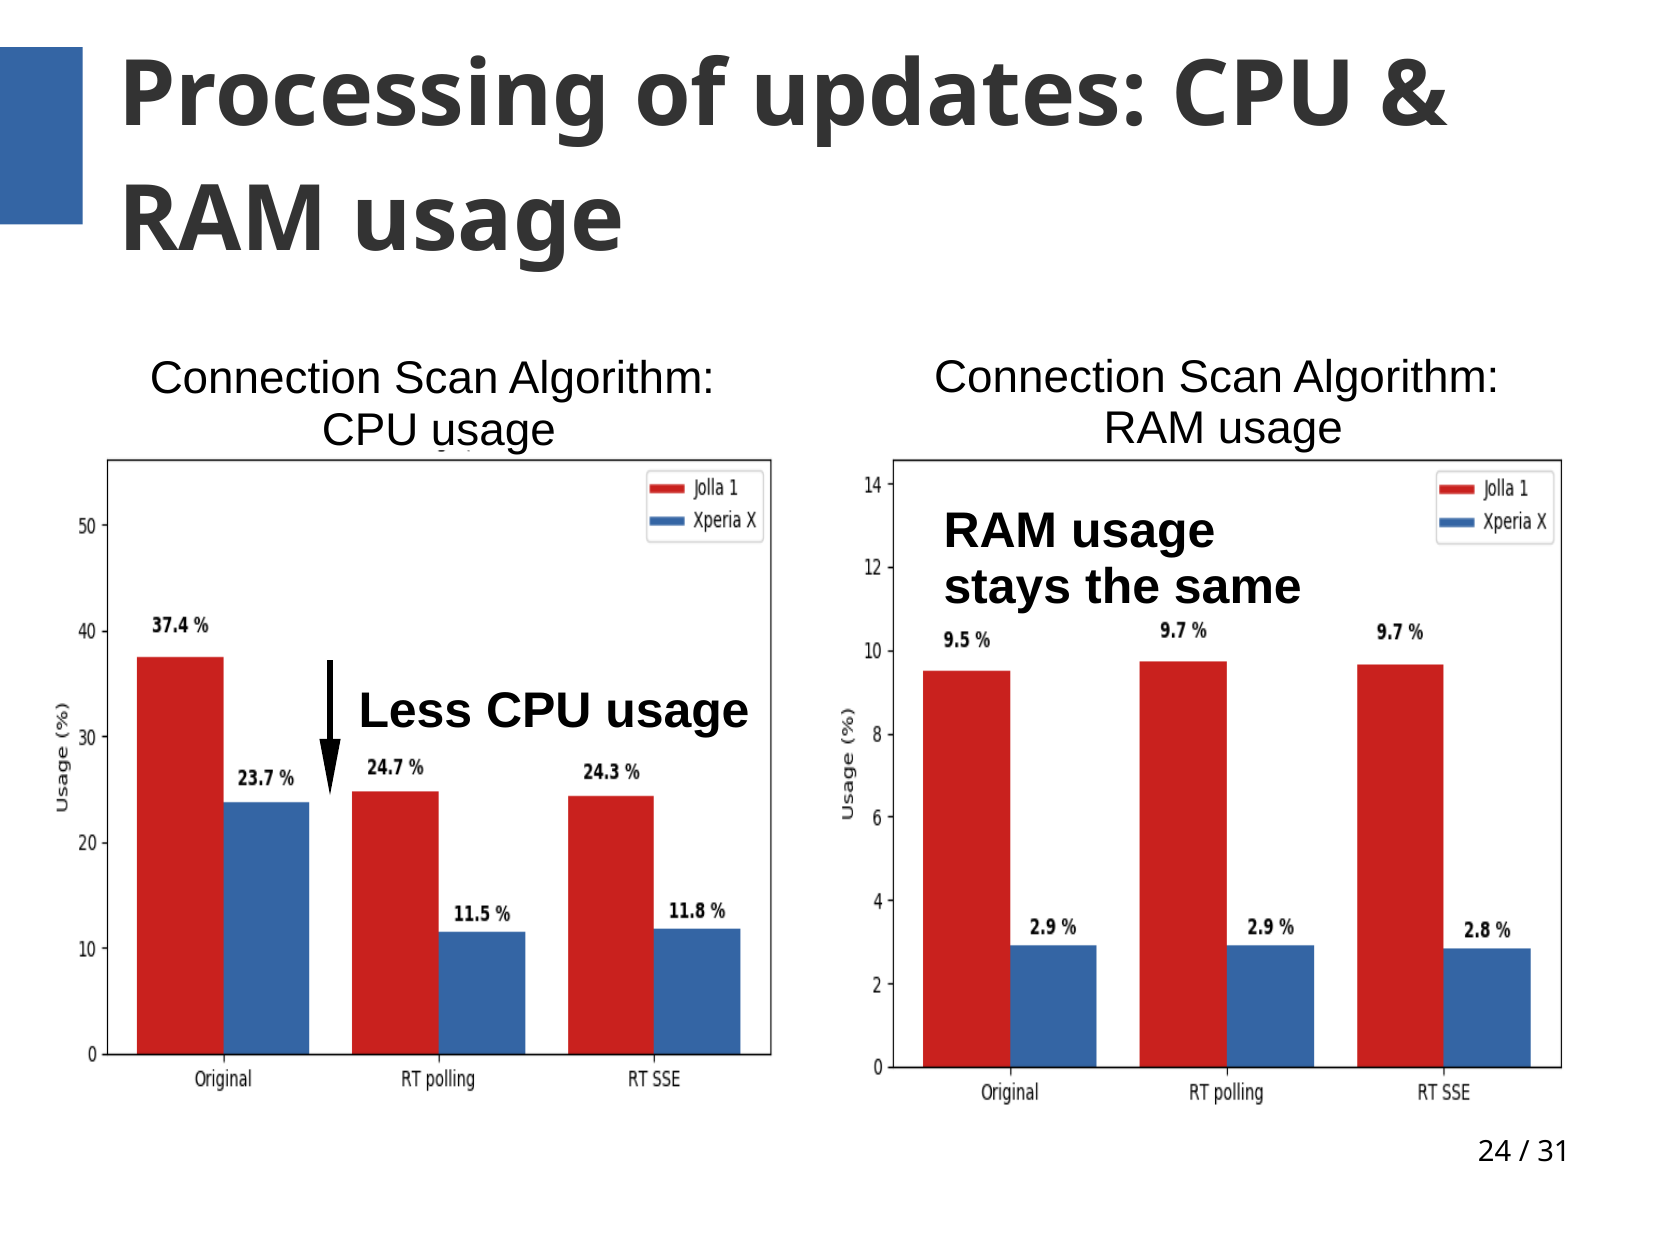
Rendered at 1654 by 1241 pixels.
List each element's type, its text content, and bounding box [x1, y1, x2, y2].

picture [0, 450, 1576, 1119]
title Processing of updates: CPU & RAM usage [118, 45, 1571, 260]
text_box Connection Scan Algorithm: RAM usage [919, 343, 1531, 451]
text_box RAM usage stays the same [928, 495, 1351, 610]
text_box Connection Scan Algorithm: CPU usage [135, 345, 746, 452]
text_box Less CPU usage [343, 675, 766, 740]
